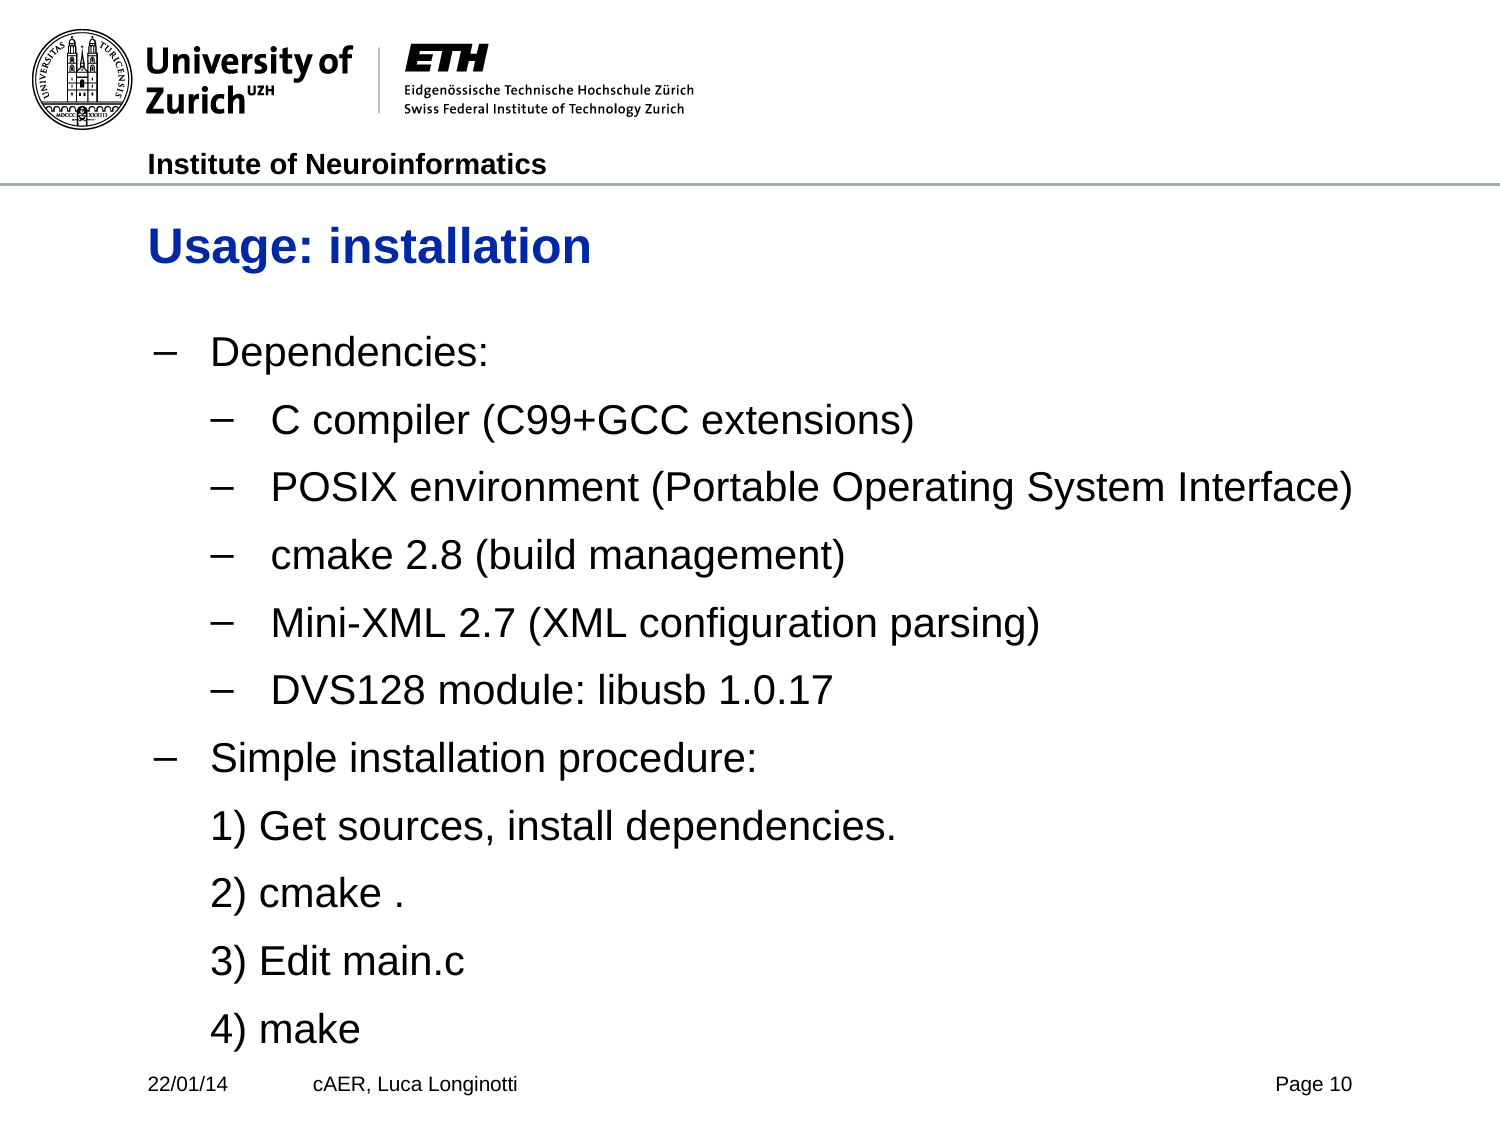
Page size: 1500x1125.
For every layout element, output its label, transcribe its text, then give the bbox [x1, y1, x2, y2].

title Usage: installation [147, 208, 1353, 335]
picture [26, 23, 704, 136]
list Dependencies: C compiler (C99+GCC extensions) POSIX environment (Portable Operating System Interface) cmake 2.8 (build management) Mini-XML 2.7 (XML configuration parsing) DVS128 module: libusb 1.0.17 Simple installation procedure: 1) Get sources, install dependencies. 2) cmake . 3) Edit main.c 4) make [153, 324, 1359, 1052]
